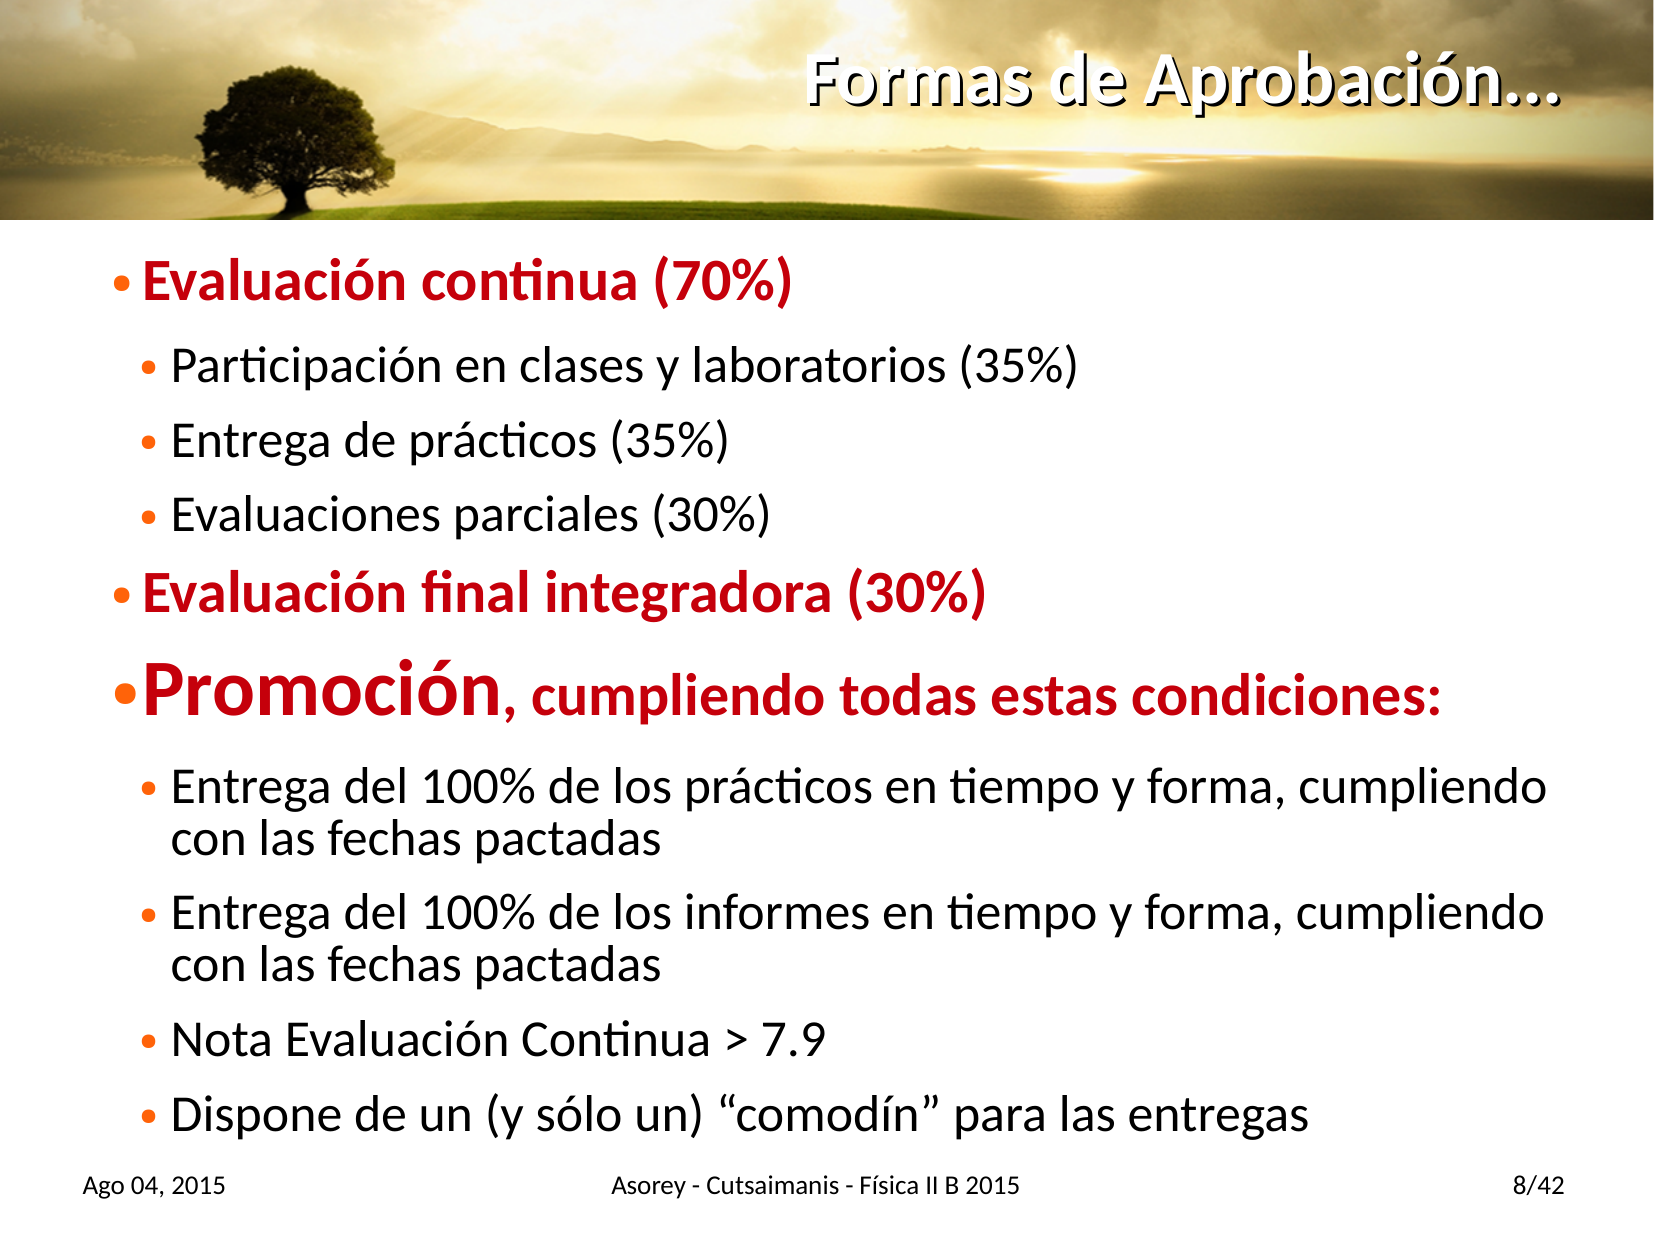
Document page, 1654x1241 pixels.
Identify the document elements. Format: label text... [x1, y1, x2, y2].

picture [0, 0, 1654, 220]
title Formas de Aprobación... [75, 19, 1564, 151]
list Evaluación continua (70%) Participación en clases y laboratorios (35%) Entrega de prácticos (35%) Evaluaciones parciales (30%) Evaluación final integradora (30%) Promoción, cumpliendo todas estas condiciones: Entrega del 100% de los prácticos en tiempo y forma, cumpliendo con las fechas pactadas Entrega del 100% de los informes en tiempo y forma, cumpliendo con las fechas pactadas Nota Evaluación Continua > 7.9 Dispone de un (y sólo un) “comodín” para las entregas [82, 255, 1571, 1156]
